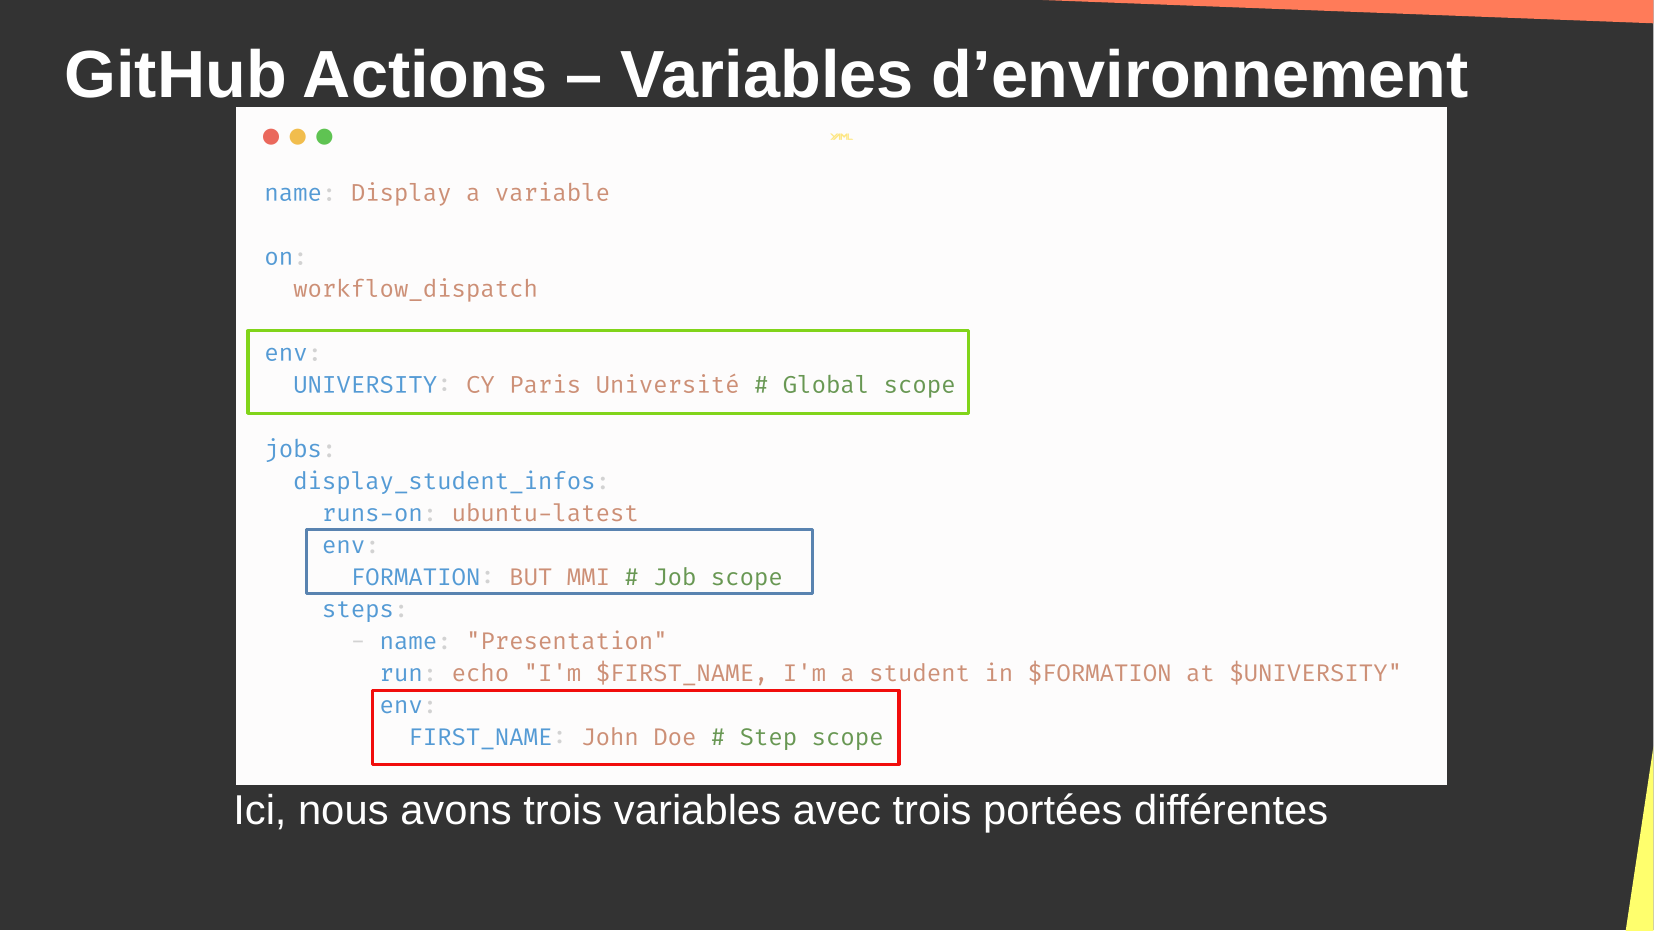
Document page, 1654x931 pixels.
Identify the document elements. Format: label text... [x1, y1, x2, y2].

picture [236, 107, 1447, 785]
text_box Ici, nous avons trois variables avec trois portées différentes [218, 779, 1353, 888]
text_box [1042, 0, 1654, 24]
title GitHub Actions – Variables d’environnement [64, 37, 1471, 187]
text_box [1625, 742, 1654, 931]
